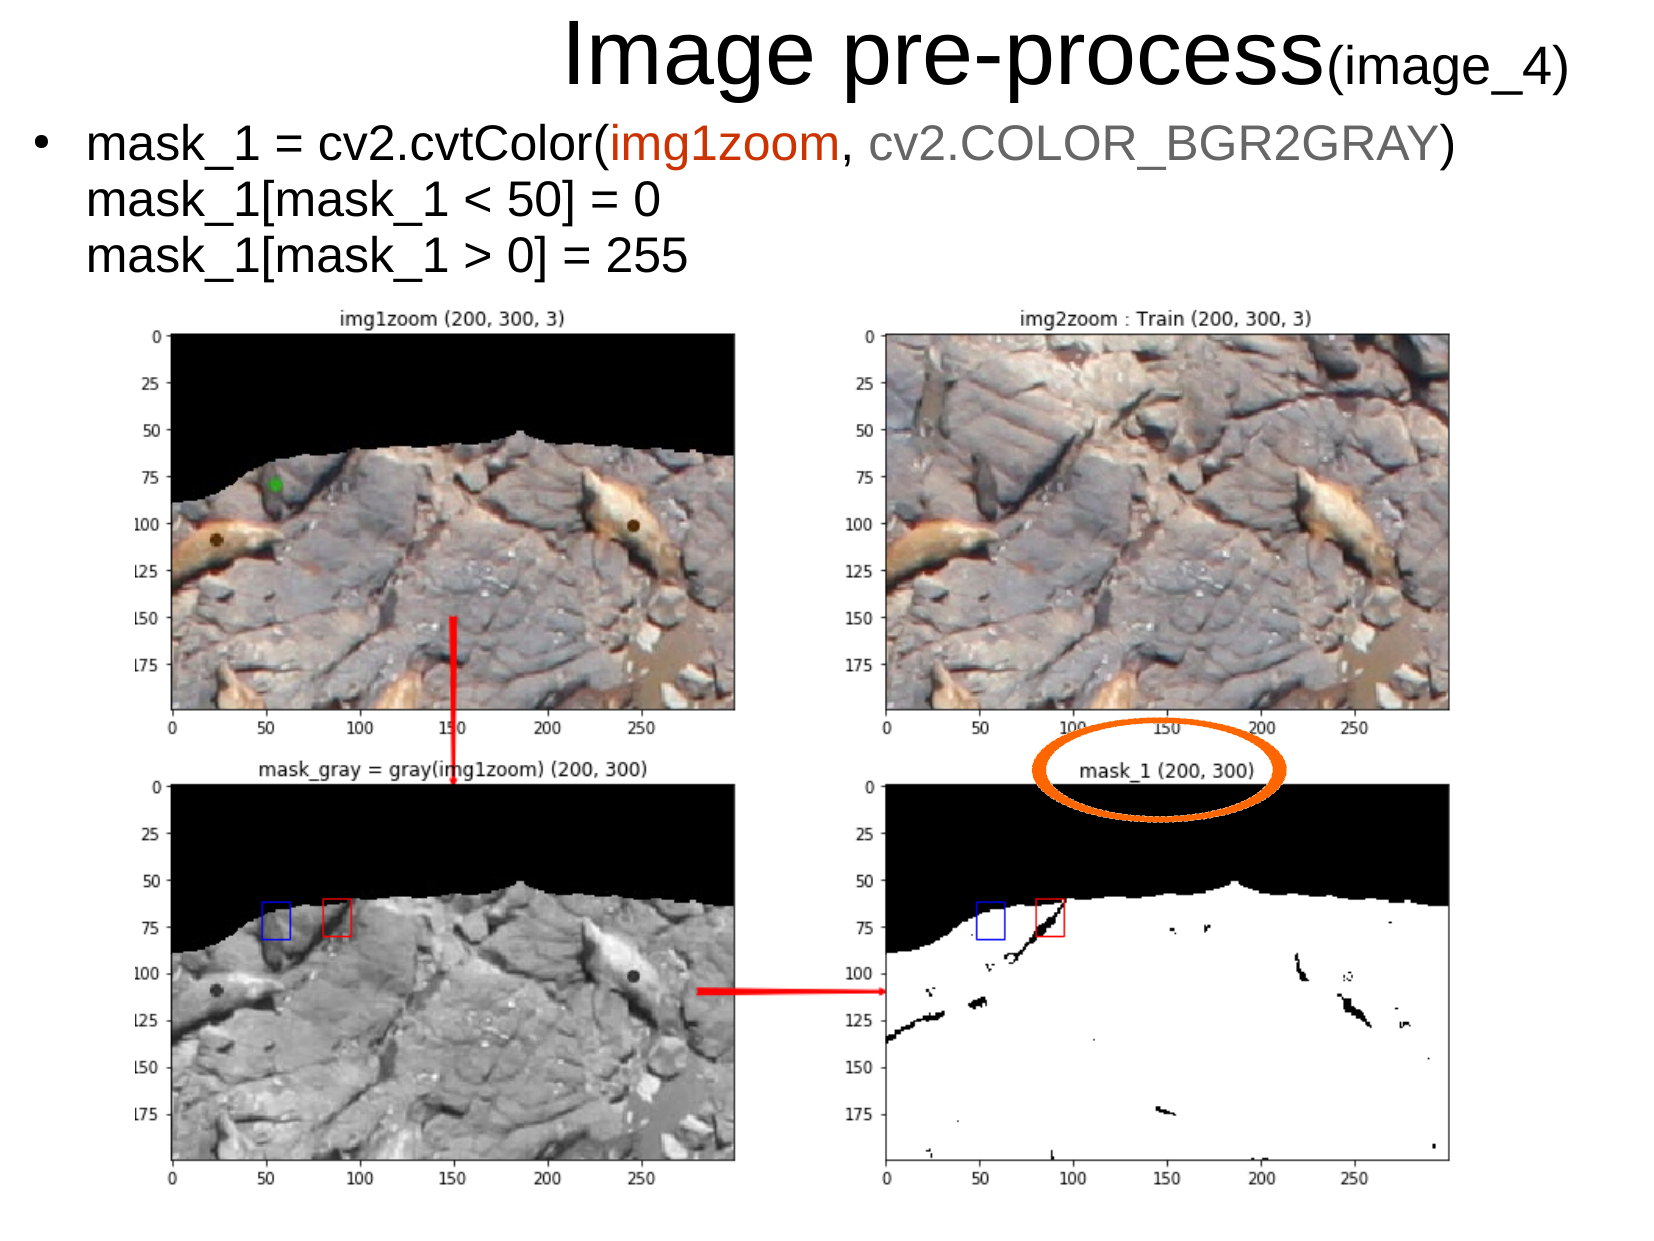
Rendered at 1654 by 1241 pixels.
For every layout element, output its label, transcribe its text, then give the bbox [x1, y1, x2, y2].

picture [135, 290, 1475, 1191]
title Image pre-process(image_4) [82, 0, 1571, 157]
list mask_1 = cv2.cvtColor(img1zoom, cv2.COLOR_BGR2GRAY) mask_1[mask_1 < 50] = 0 mask_1[mask_1 > 0] = 255 [15, 115, 1504, 376]
text_box [1031, 717, 1287, 823]
